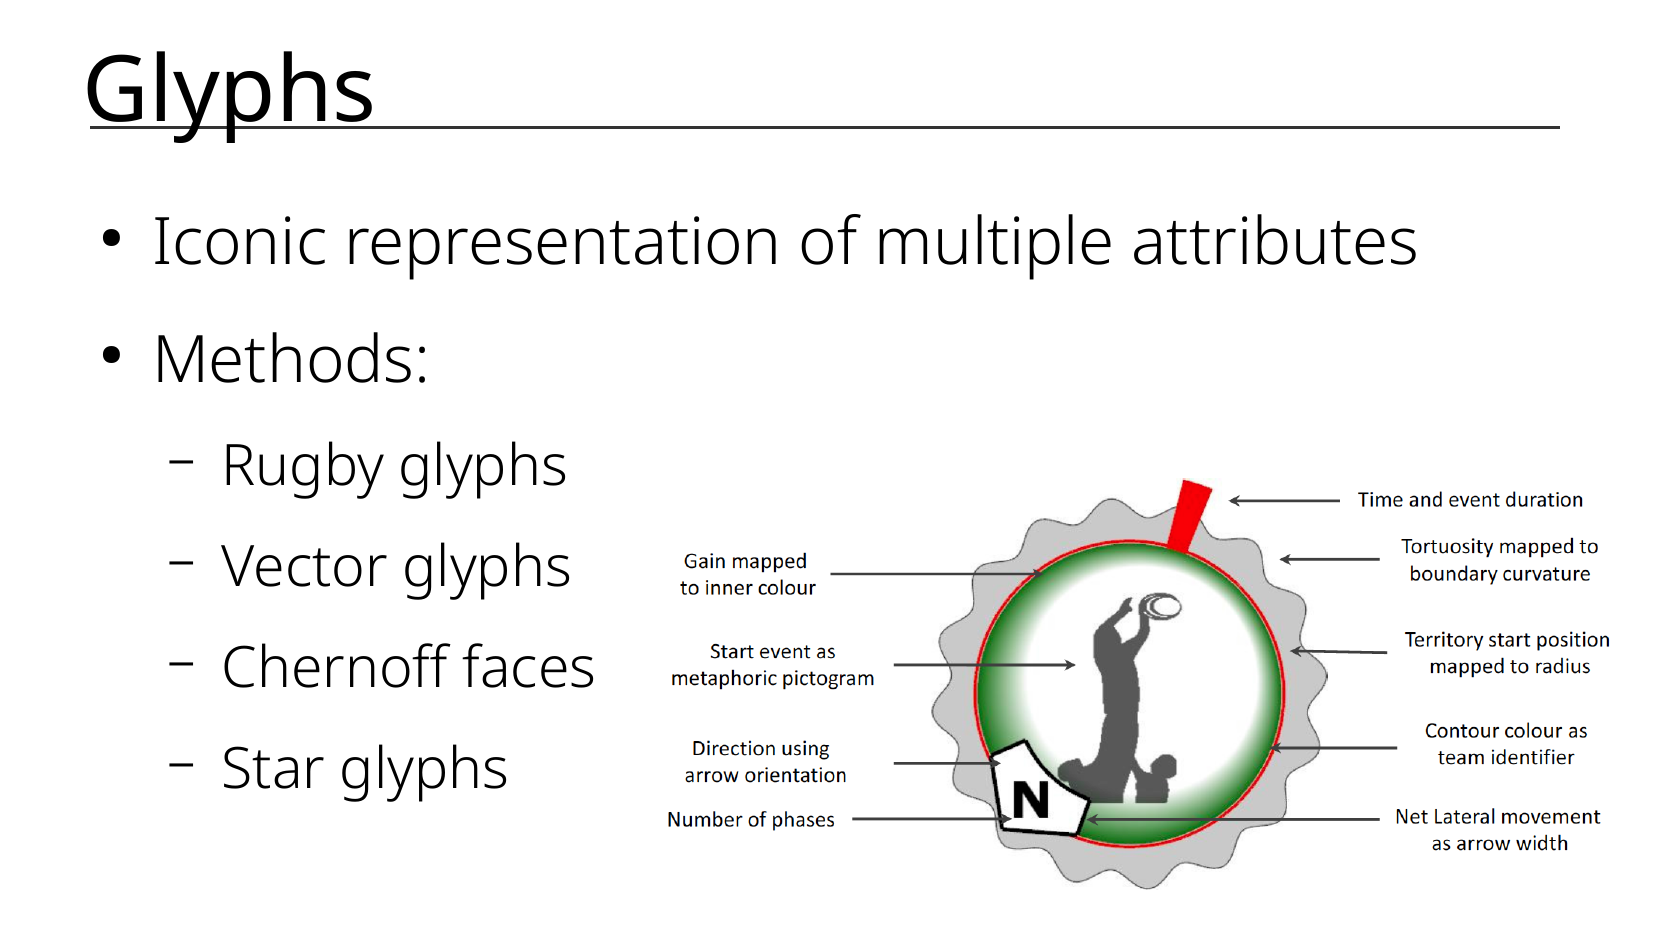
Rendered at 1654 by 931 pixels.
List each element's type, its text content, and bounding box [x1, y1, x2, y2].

picture [642, 455, 1639, 906]
list Iconic representation of multiple attributes Methods: Rugby glyphs Vector glyphs Chernoff faces Star glyphs [82, 195, 1571, 811]
title Glyphs [82, 32, 1571, 140]
